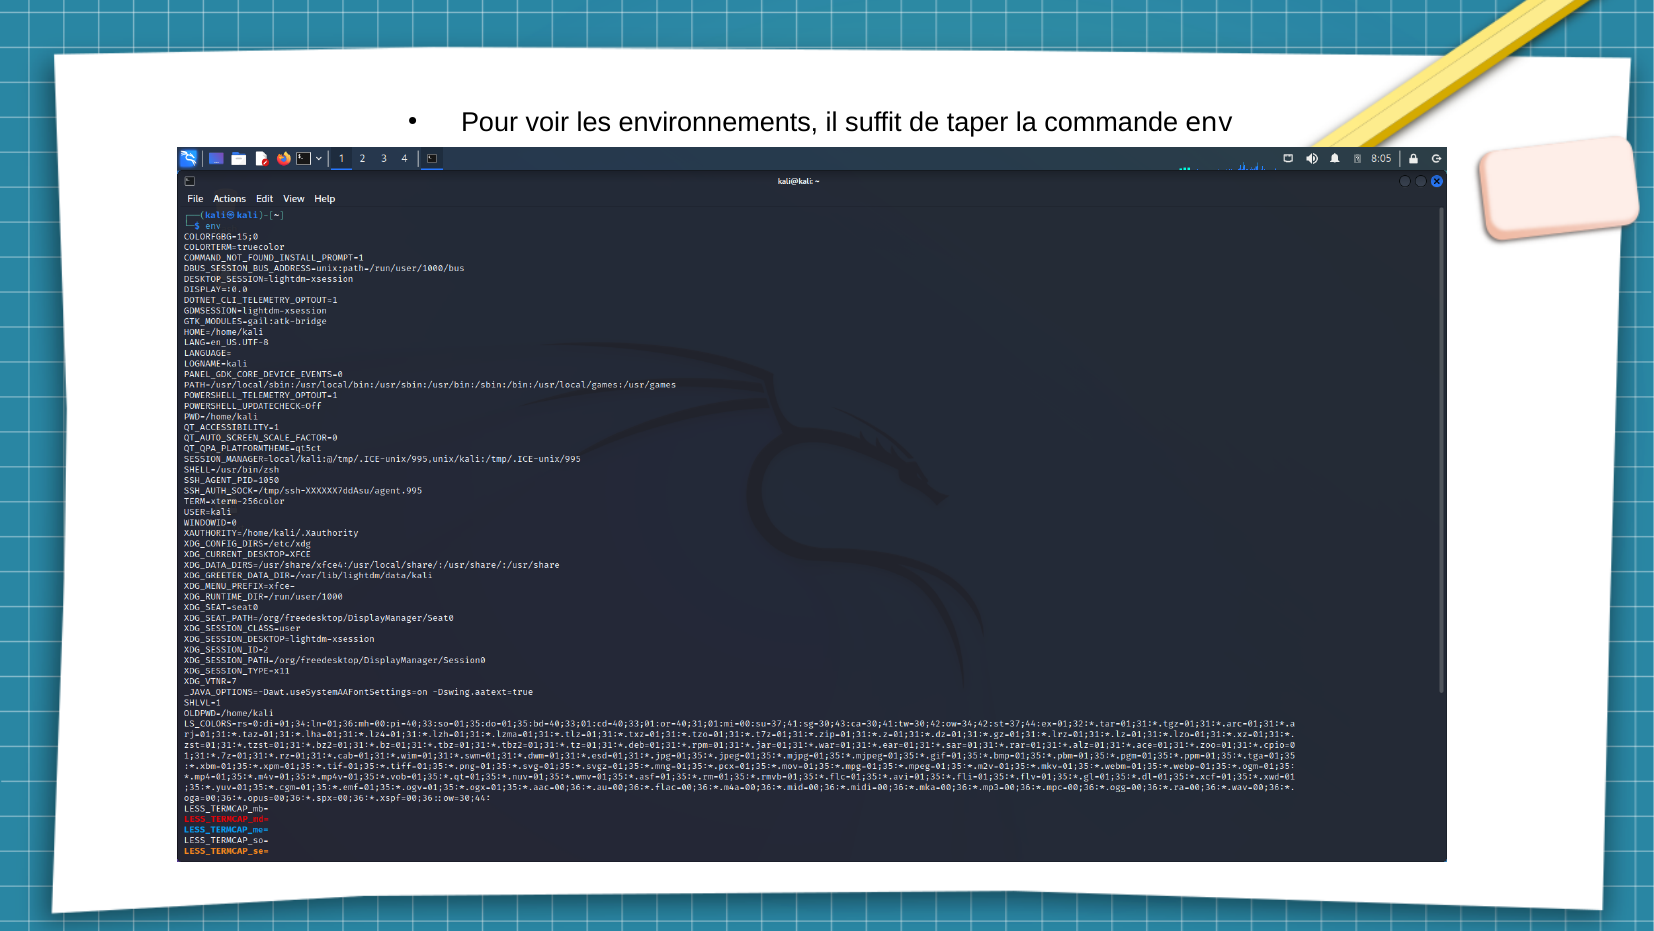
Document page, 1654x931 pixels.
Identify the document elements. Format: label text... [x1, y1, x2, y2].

title Pour voir les environnements, il suffit de taper la commande env [0, 74, 1625, 168]
picture [0, 0, 1654, 931]
